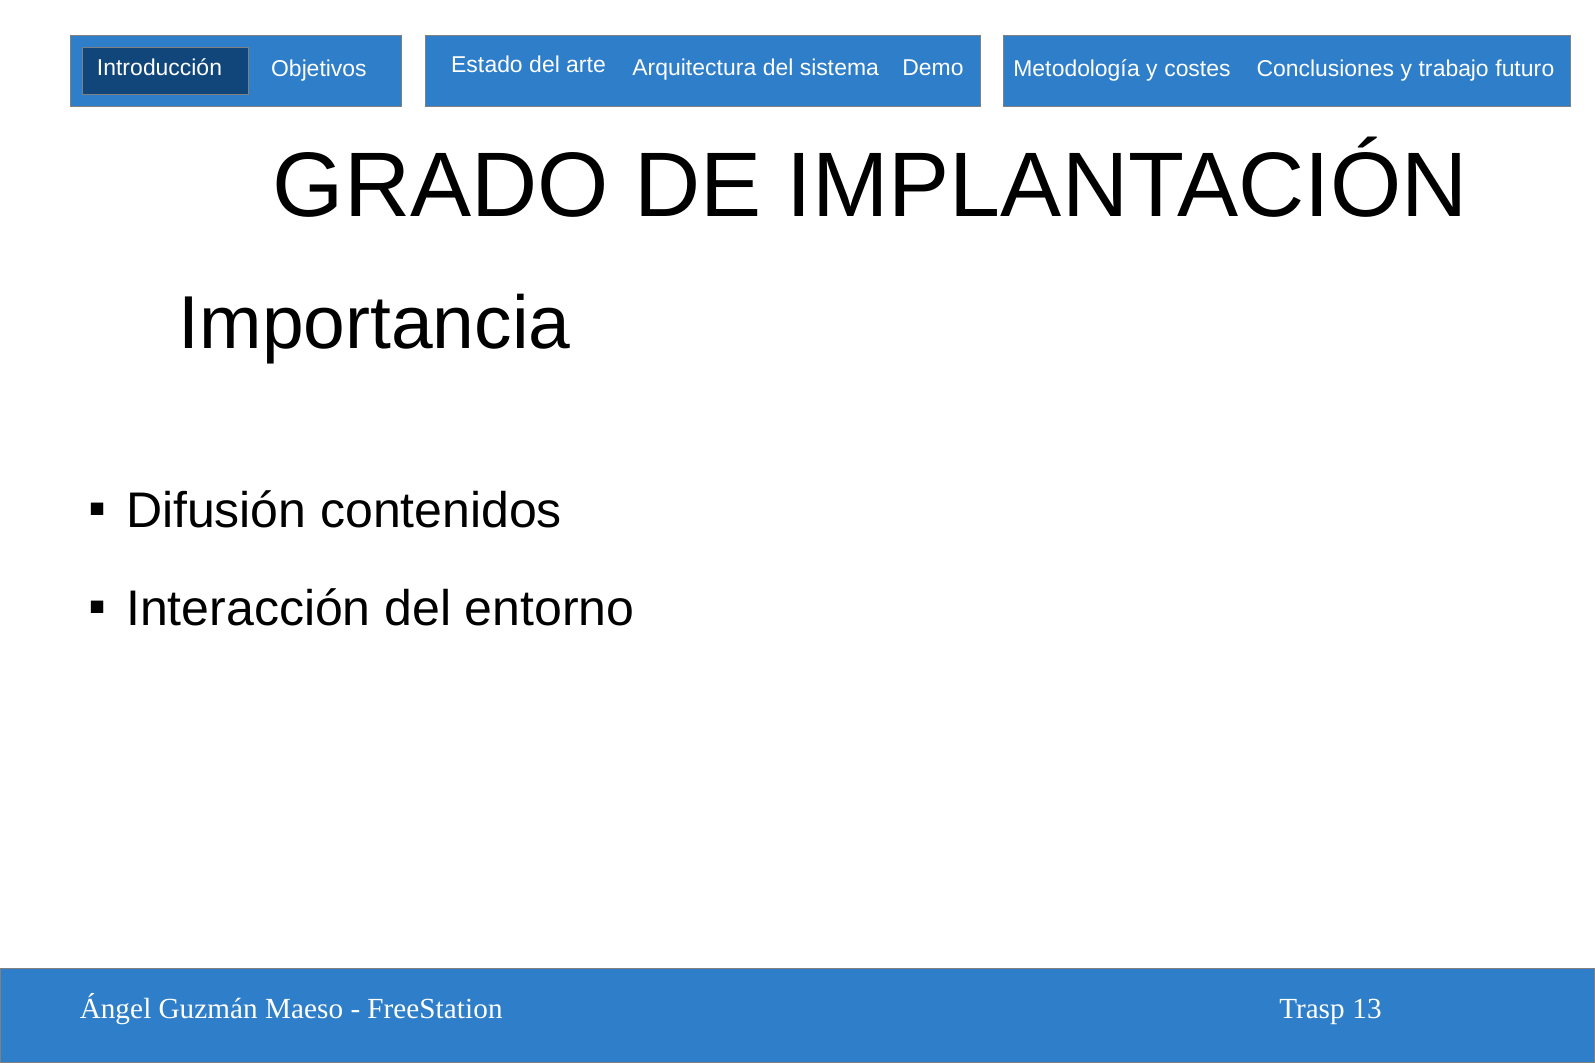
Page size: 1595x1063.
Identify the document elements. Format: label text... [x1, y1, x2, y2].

title Objetivos [236, 36, 402, 101]
text_box [425, 88, 981, 107]
title GRADO DE IMPLANTACIÓN [153, 128, 1589, 240]
text_box [70, 100, 402, 107]
text_box [425, 35, 981, 47]
title Metodología y costes [981, 36, 1228, 101]
title Conclusiones y trabajo futuro [1228, 36, 1583, 101]
title Arquitectura del sistema [625, 41, 886, 94]
title Demo [868, 47, 999, 88]
title Importancia [112, 266, 638, 378]
title Introducción [70, 35, 249, 100]
text_box [1003, 101, 1571, 107]
title Estado del arte [413, 41, 644, 89]
text_box Difusión contenidos Interacción del entorno [76, 474, 650, 839]
